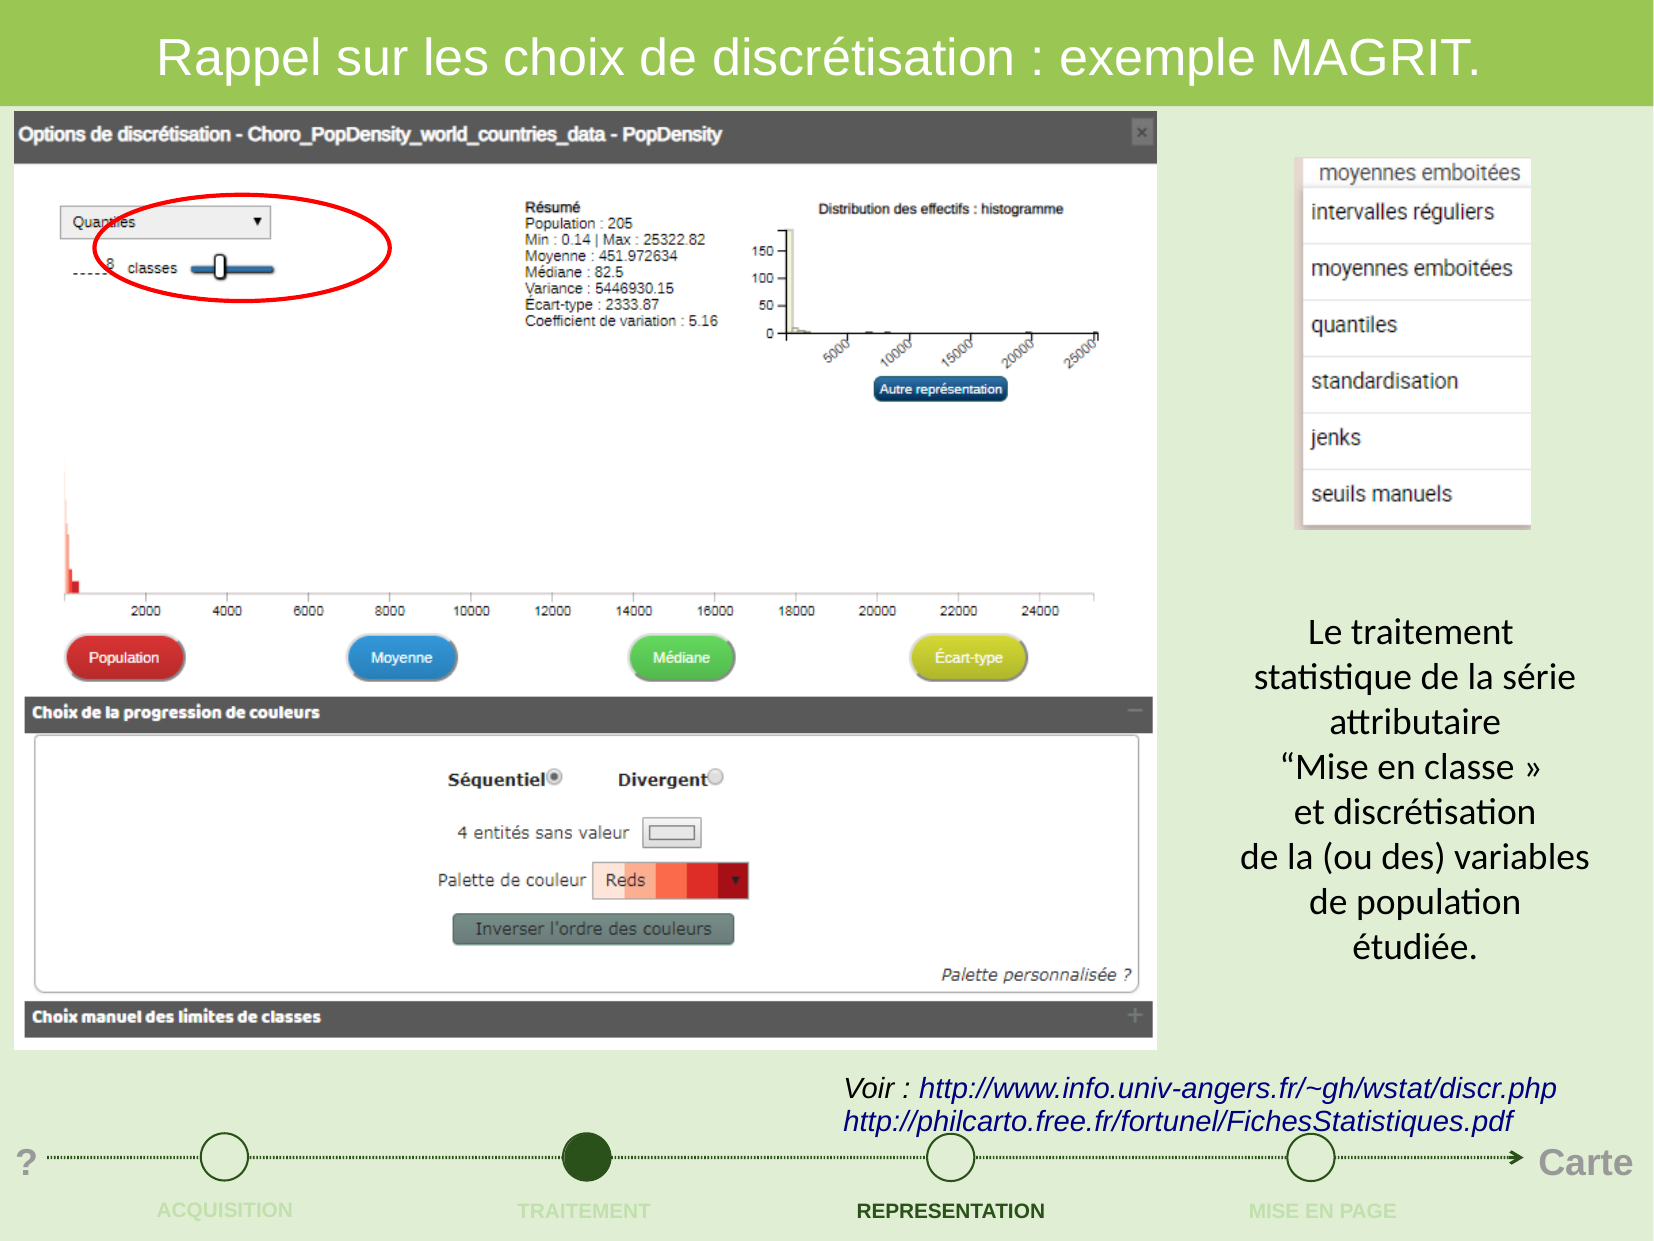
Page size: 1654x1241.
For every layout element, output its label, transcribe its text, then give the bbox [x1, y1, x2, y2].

text_box [927, 1145, 975, 1182]
text_box [200, 1133, 249, 1181]
text_box MISE EN PAGE [1234, 1190, 1412, 1231]
picture [1294, 157, 1531, 530]
text_box ACQUISITION [141, 1189, 308, 1230]
text_box TRAITEMENT [502, 1189, 666, 1230]
text_box ? [0, 1130, 54, 1190]
text_box Le traitement statistique de la série attributaire “Mise en classe » et discrétisation de la (ou des) variables de population étudiée. [1225, 599, 1606, 975]
text_box [1287, 1145, 1335, 1182]
text_box Voir : http://www.info.univ-angers.fr/~gh/wstat/discr.php http://philcarto.free.fr/fortunel/FichesStatistiques.pdf [828, 1065, 1621, 1145]
text_box [563, 1133, 612, 1182]
title Rappel sur les choix de discrétisation : exemple MAGRIT. [82, 0, 1571, 158]
text_box REPRESENTATION [841, 1190, 1060, 1231]
picture [14, 111, 1157, 1051]
text_box Carte [1523, 1130, 1649, 1190]
